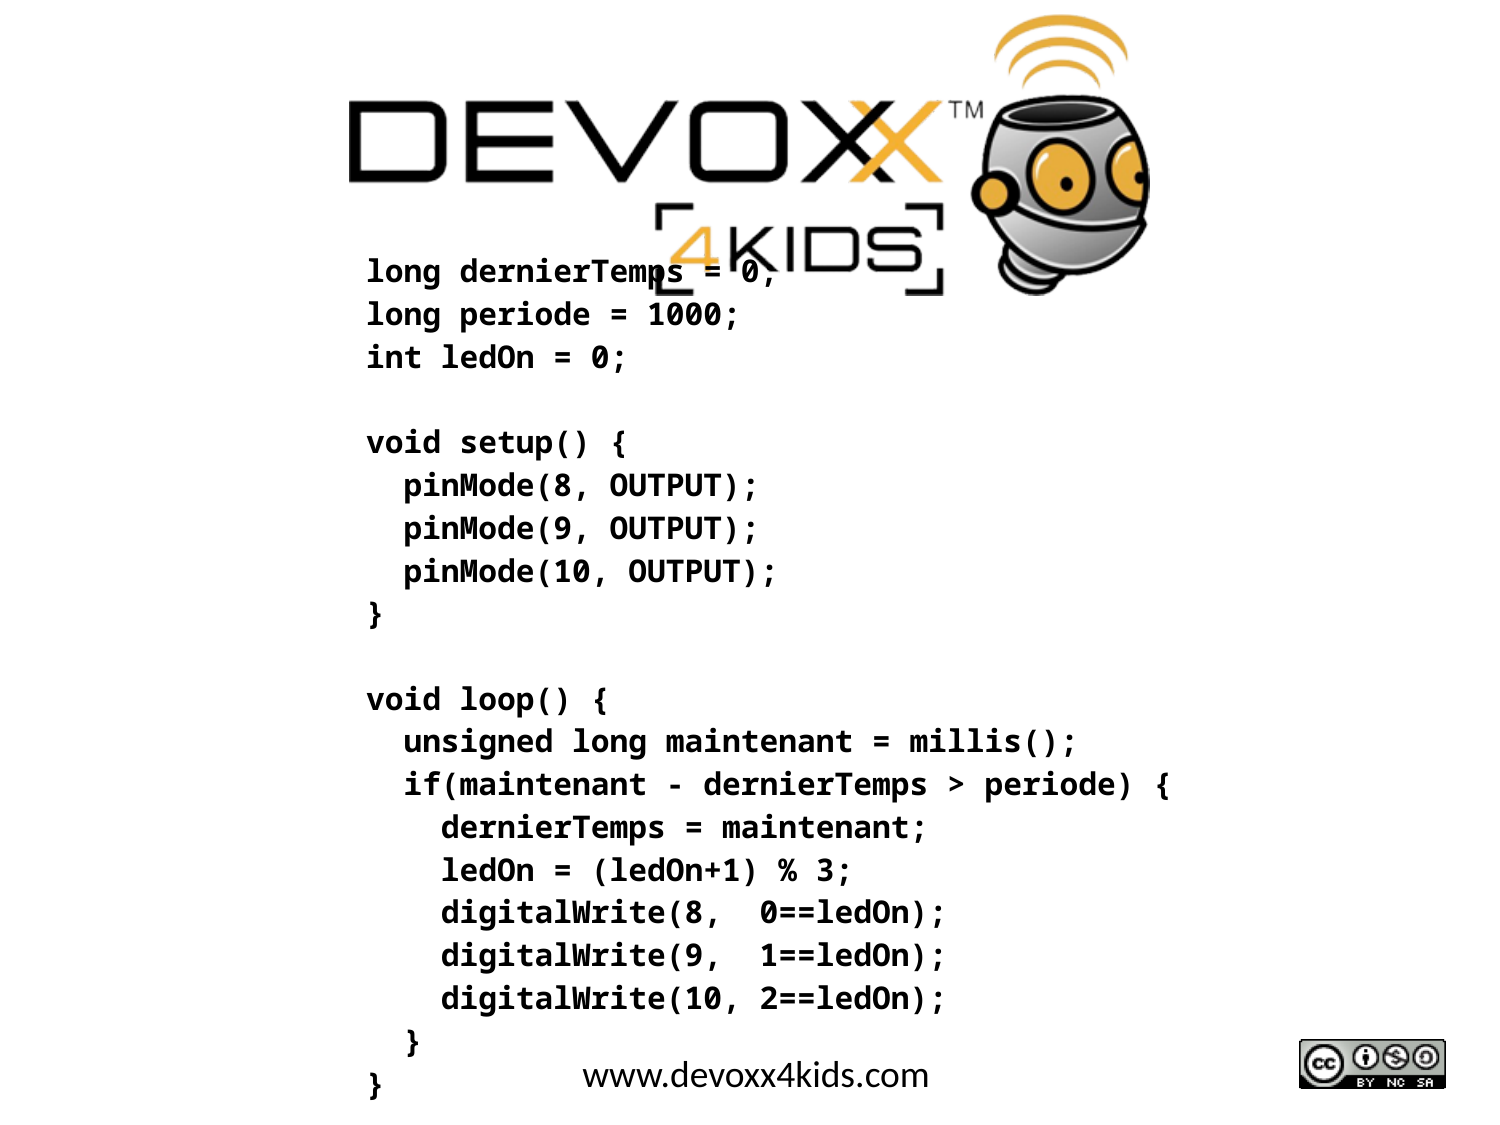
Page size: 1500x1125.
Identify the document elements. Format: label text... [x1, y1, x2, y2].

picture [349, 14, 1150, 296]
picture [1299, 1039, 1446, 1089]
title long dernierTemps = 0; long periode = 1000; int ledOn = 0; void setup() { pinMode(8, OUTPUT); pinMode(9, OUTPUT); pinMode(10, OUTPUT); } void loop() { unsigned long maintenant = millis(); if(maintenant - dernierTemps > periode) { dernierTemps = maintenant; ledOn = (ledOn+1) % 3; digitalWrite(8, 0==ledOn); digitalWrite(9, 1==ledOn); digitalWrite(10, 2==ledOn); } } [366, 326, 1229, 1027]
